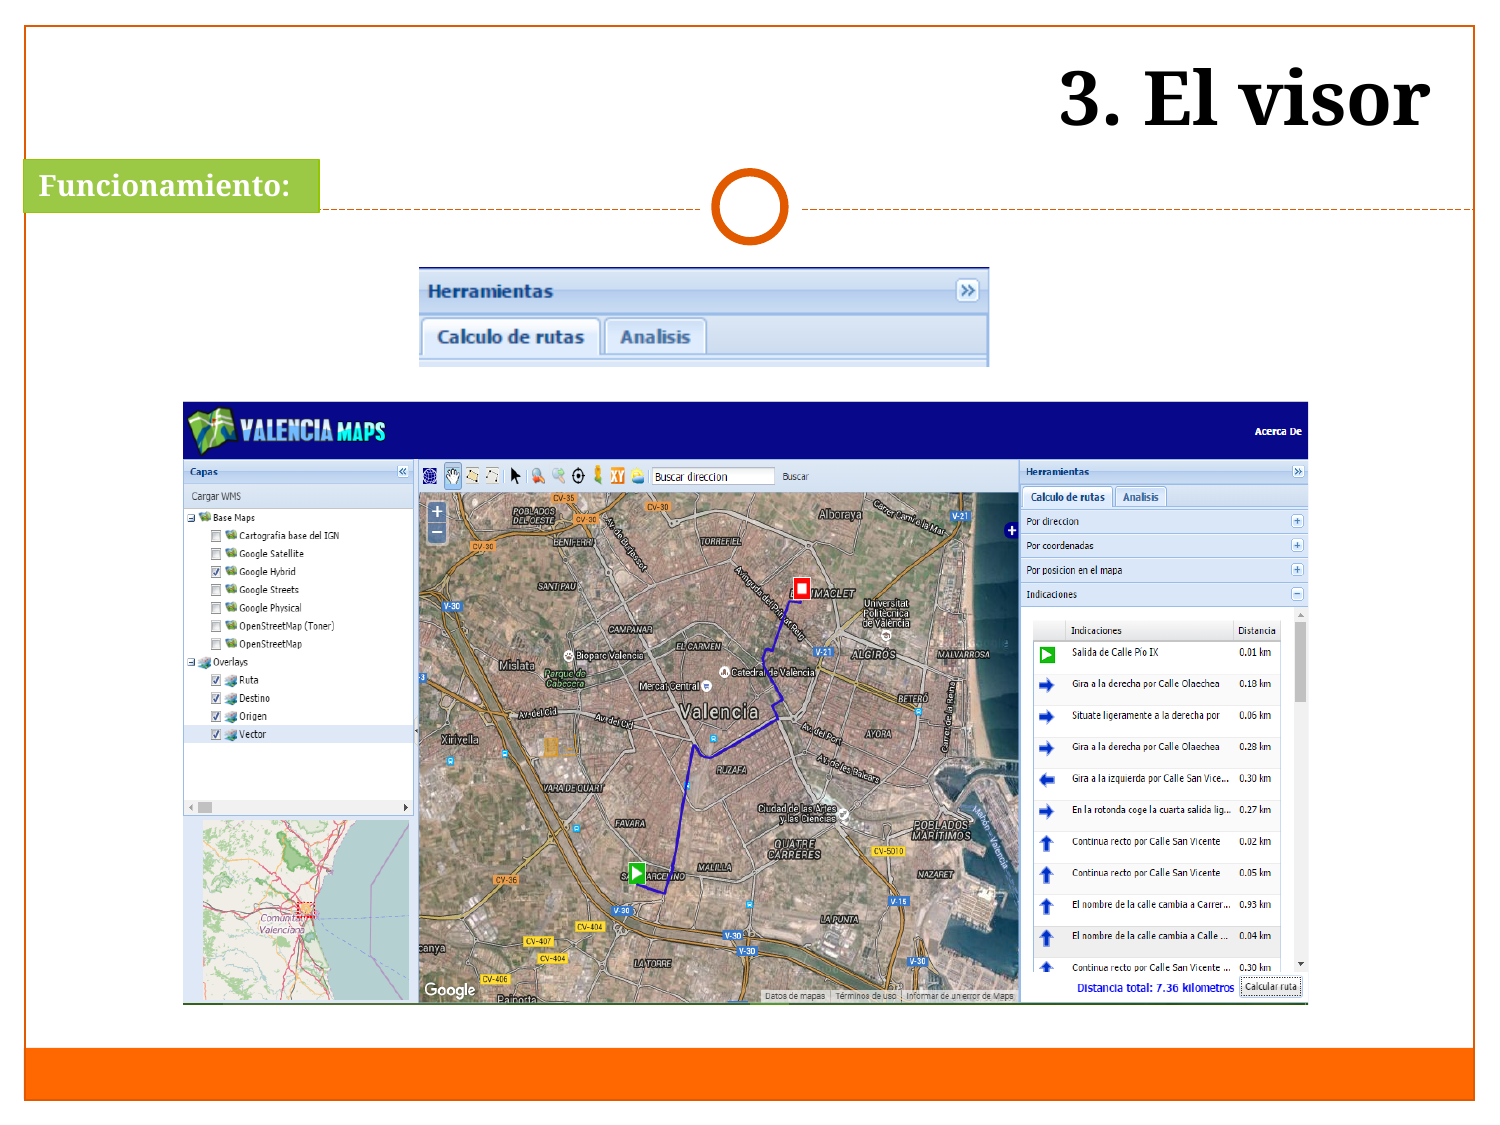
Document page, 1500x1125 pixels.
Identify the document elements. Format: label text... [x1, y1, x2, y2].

text_box Funcionamiento: [23, 159, 319, 213]
text_box 3. El visor [726, 42, 1447, 148]
picture [183, 401, 1309, 1005]
picture [419, 267, 990, 367]
